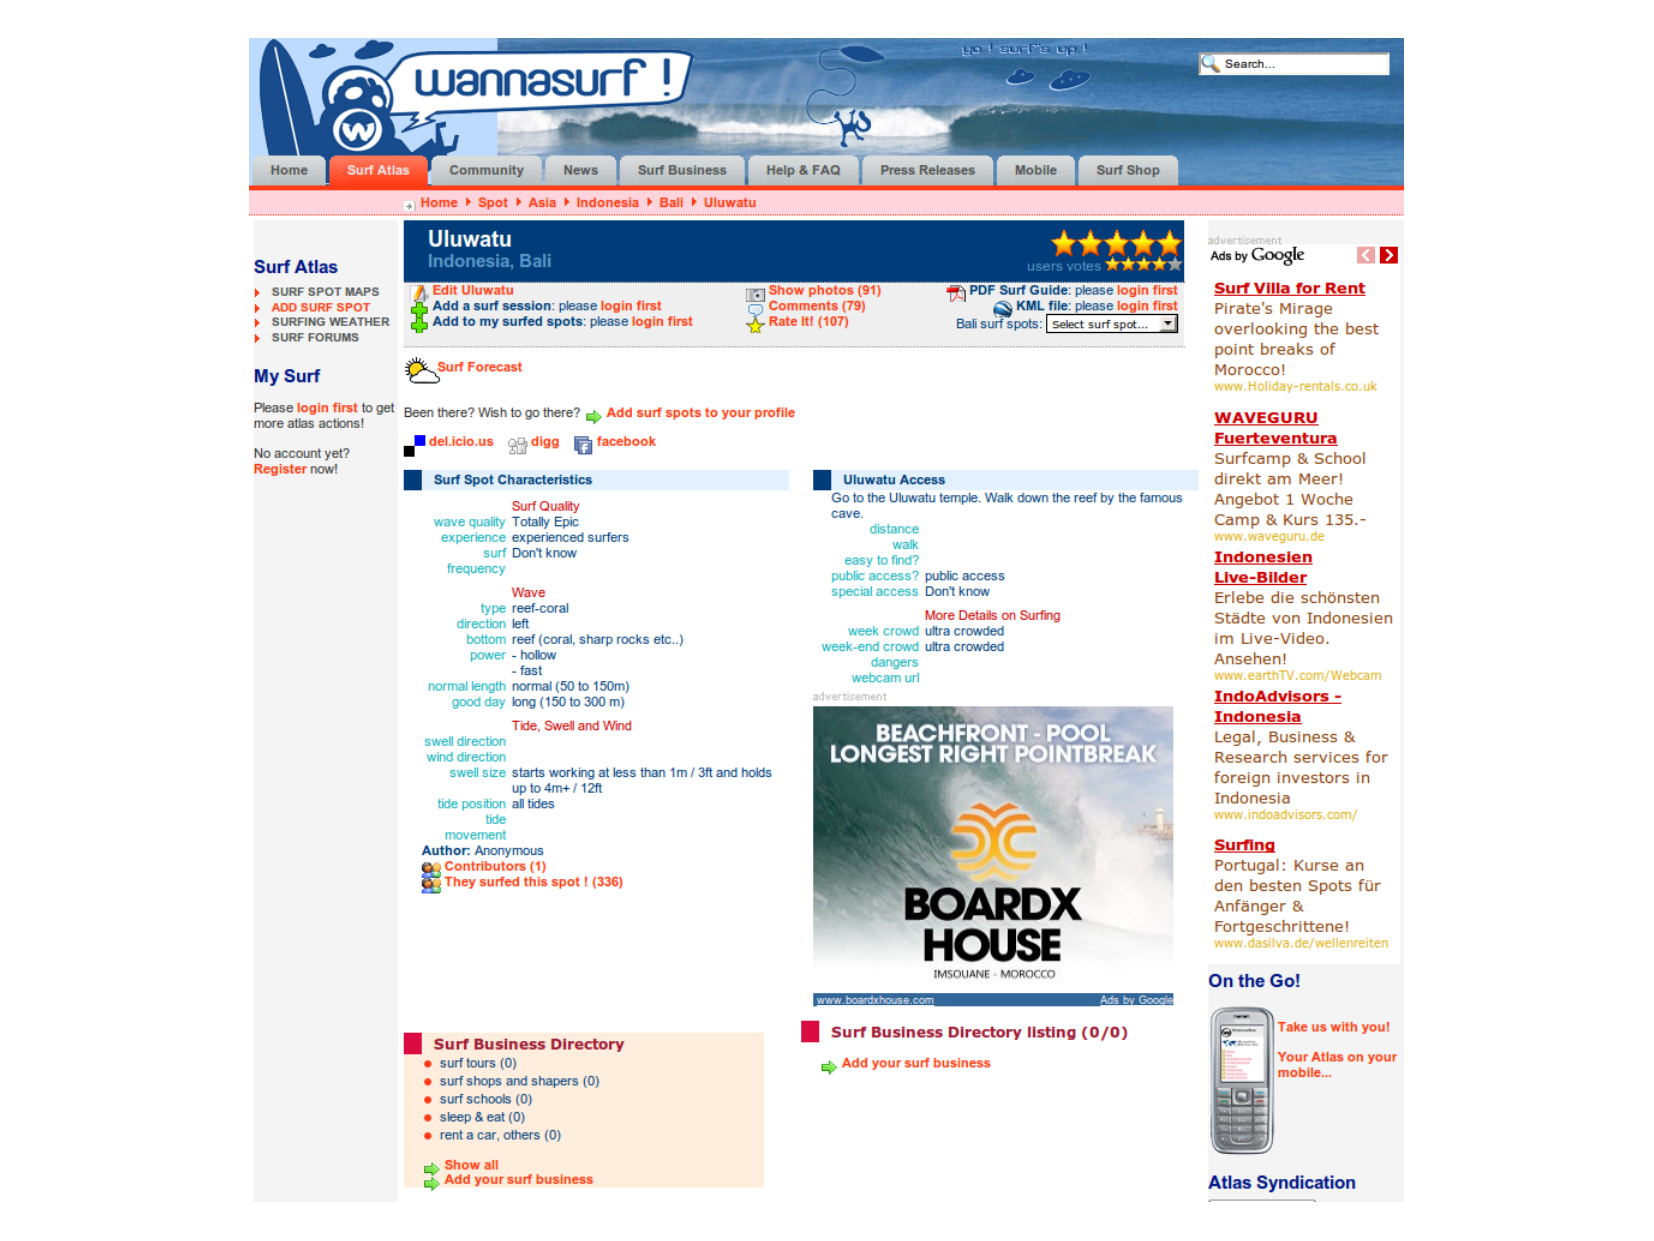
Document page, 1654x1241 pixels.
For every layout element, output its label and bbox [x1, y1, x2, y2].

picture [249, 38, 1404, 1202]
